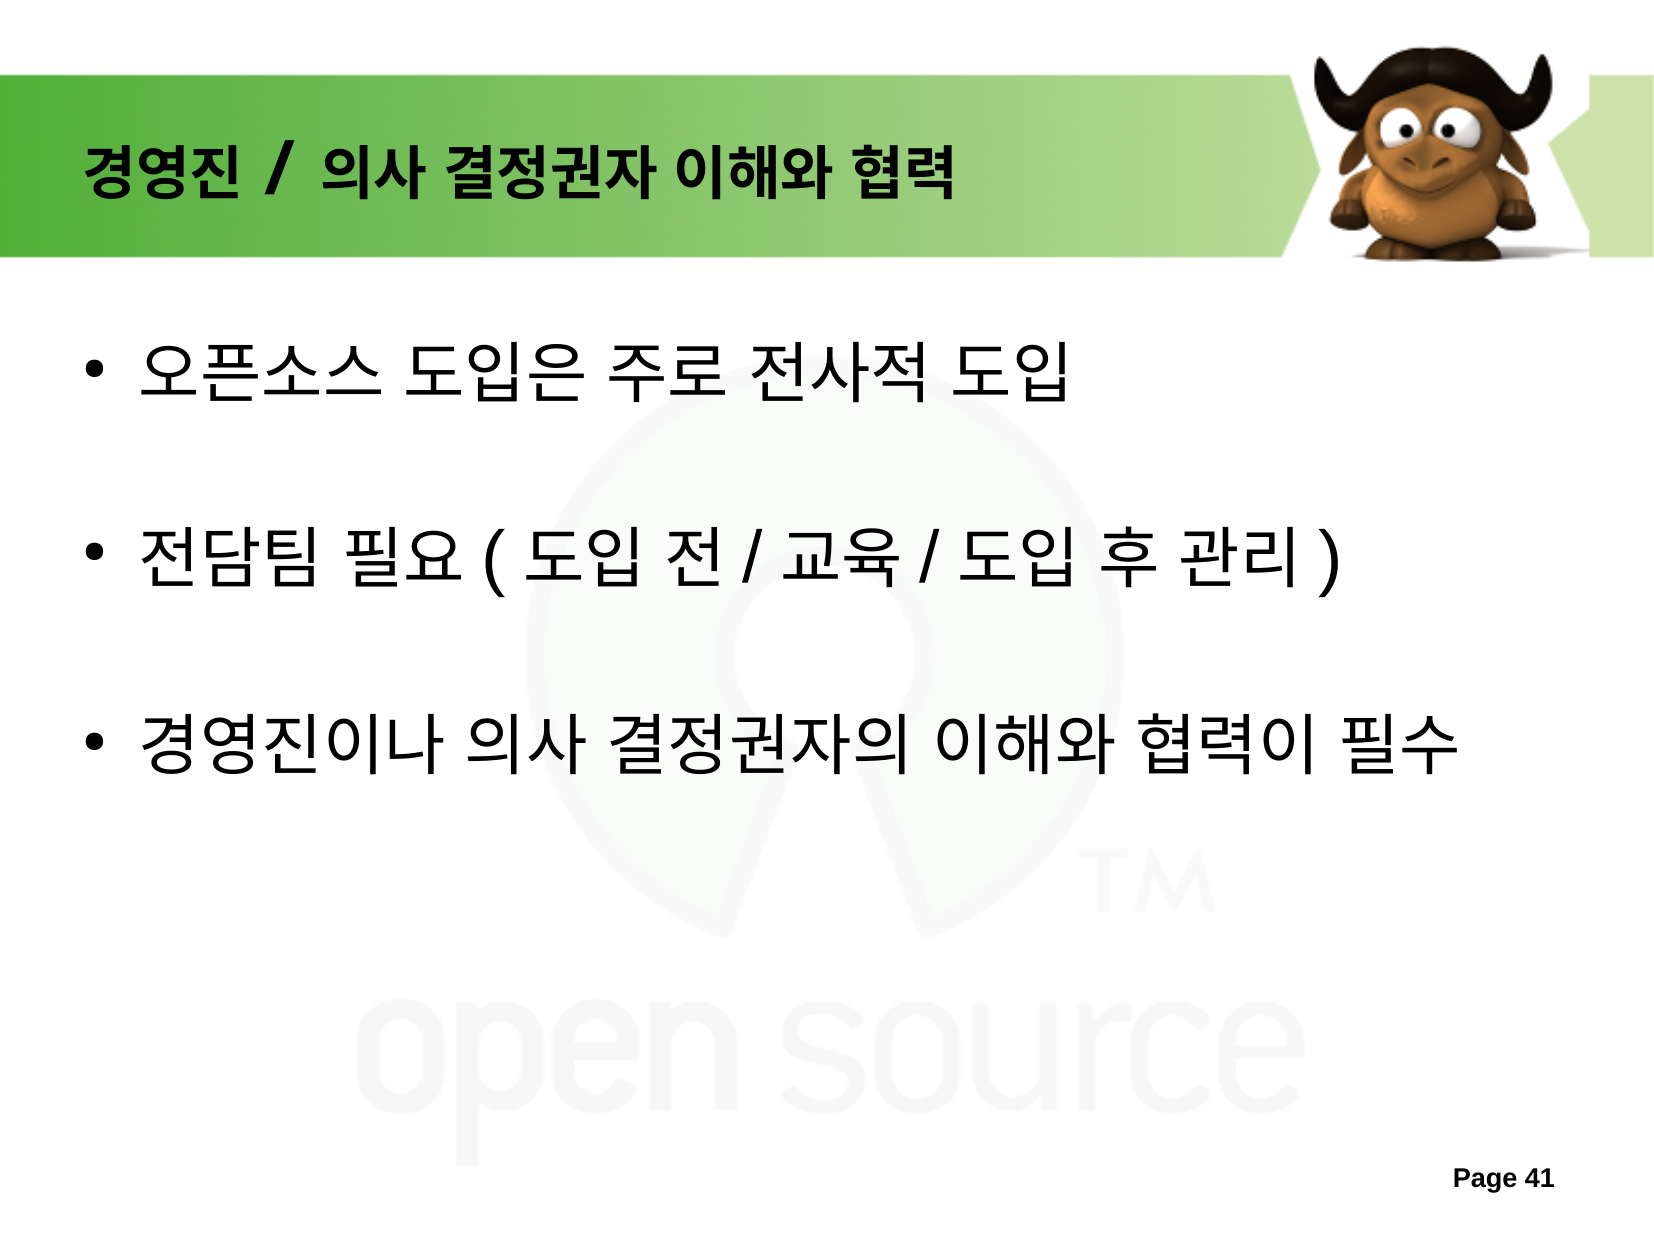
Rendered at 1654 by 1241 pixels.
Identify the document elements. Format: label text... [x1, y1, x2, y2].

title 경영진/의사 결정권자 이해와 협력 [82, 61, 1571, 269]
list 오픈소스 도입은 주로 전사적 도입 전담팀 필요(도입 전/교육/도입 후 관리) 경영진이나 의사 결정권자의 이해와 협력이 필수 [82, 330, 1571, 1134]
picture [0, 0, 1654, 1241]
